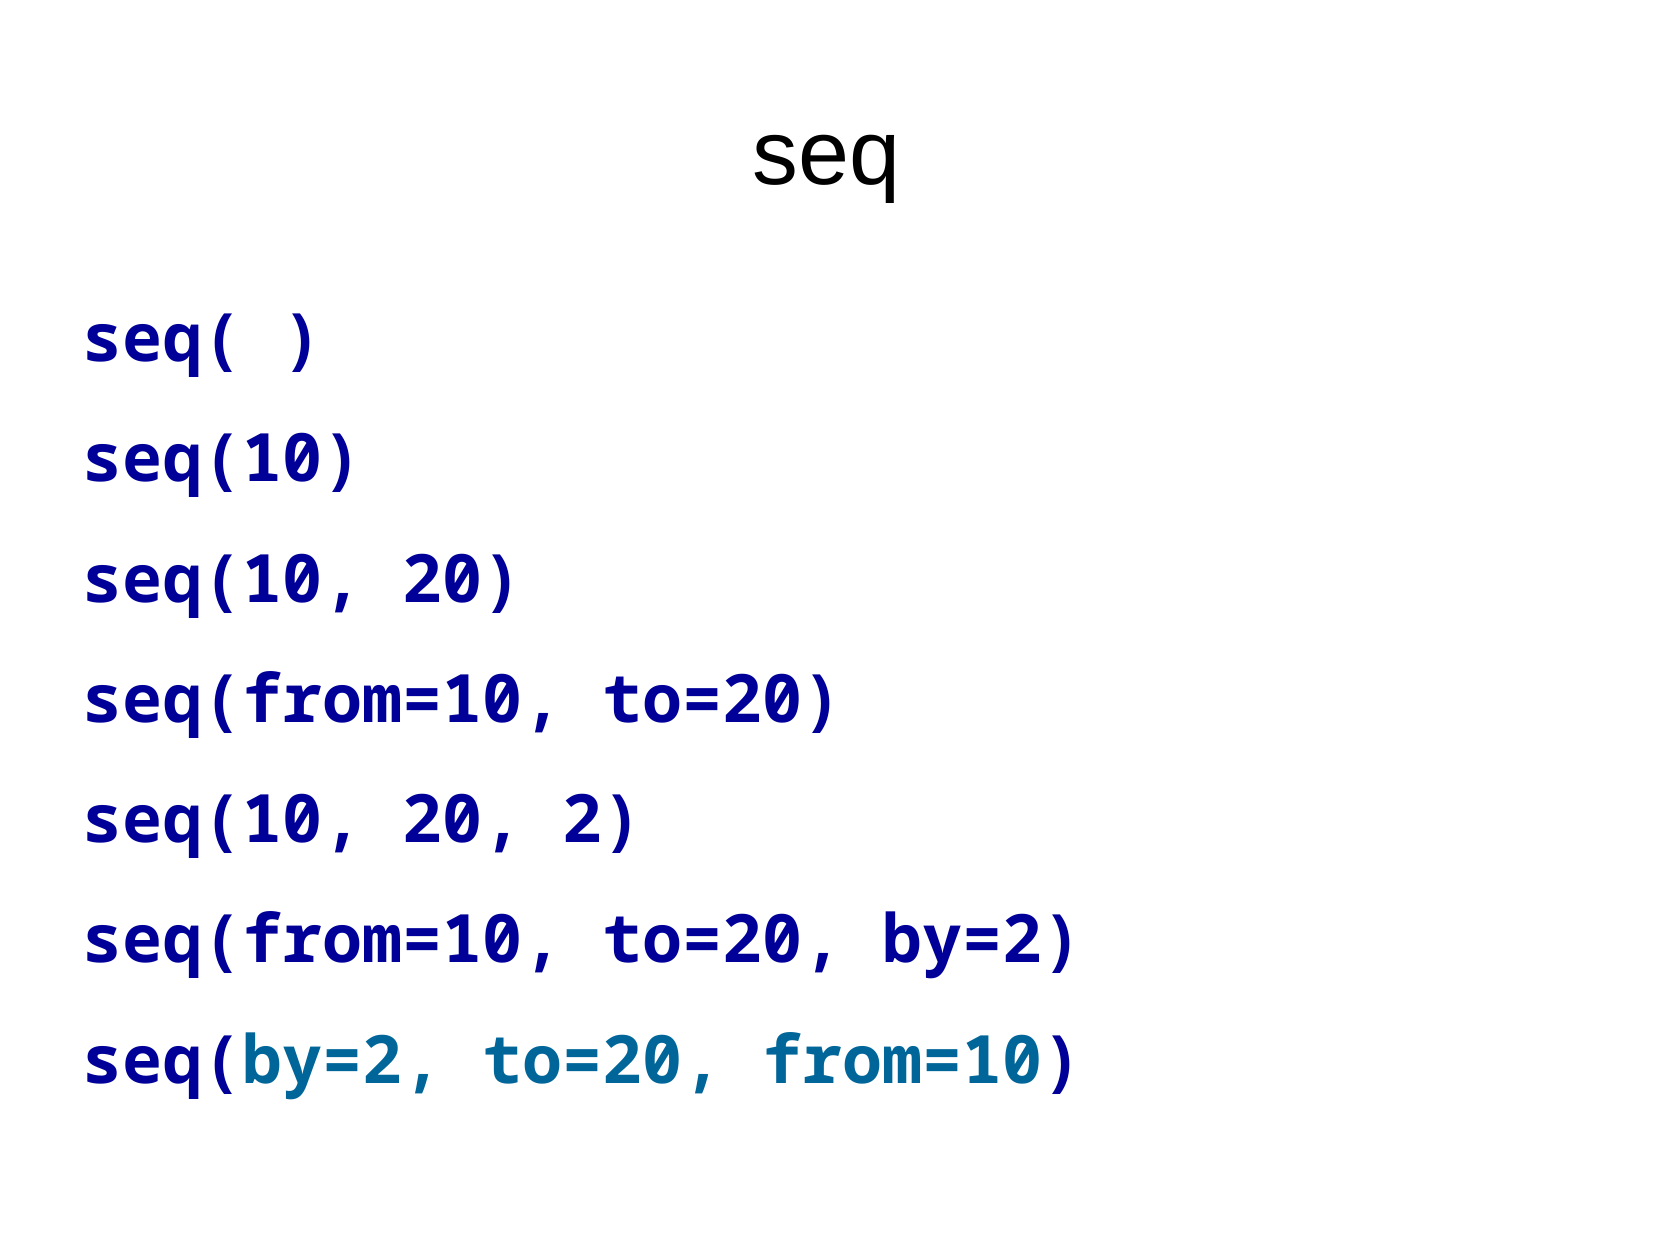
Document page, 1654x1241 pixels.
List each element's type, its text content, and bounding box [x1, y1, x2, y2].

title seq [82, 49, 1571, 257]
list seq( ) seq(10) seq(10, 20) seq(from=10, to=20) seq(10, 20, 2) seq(from=10, to=20, by=2) seq(by=2, to=20, from=10) [82, 290, 1571, 1170]
